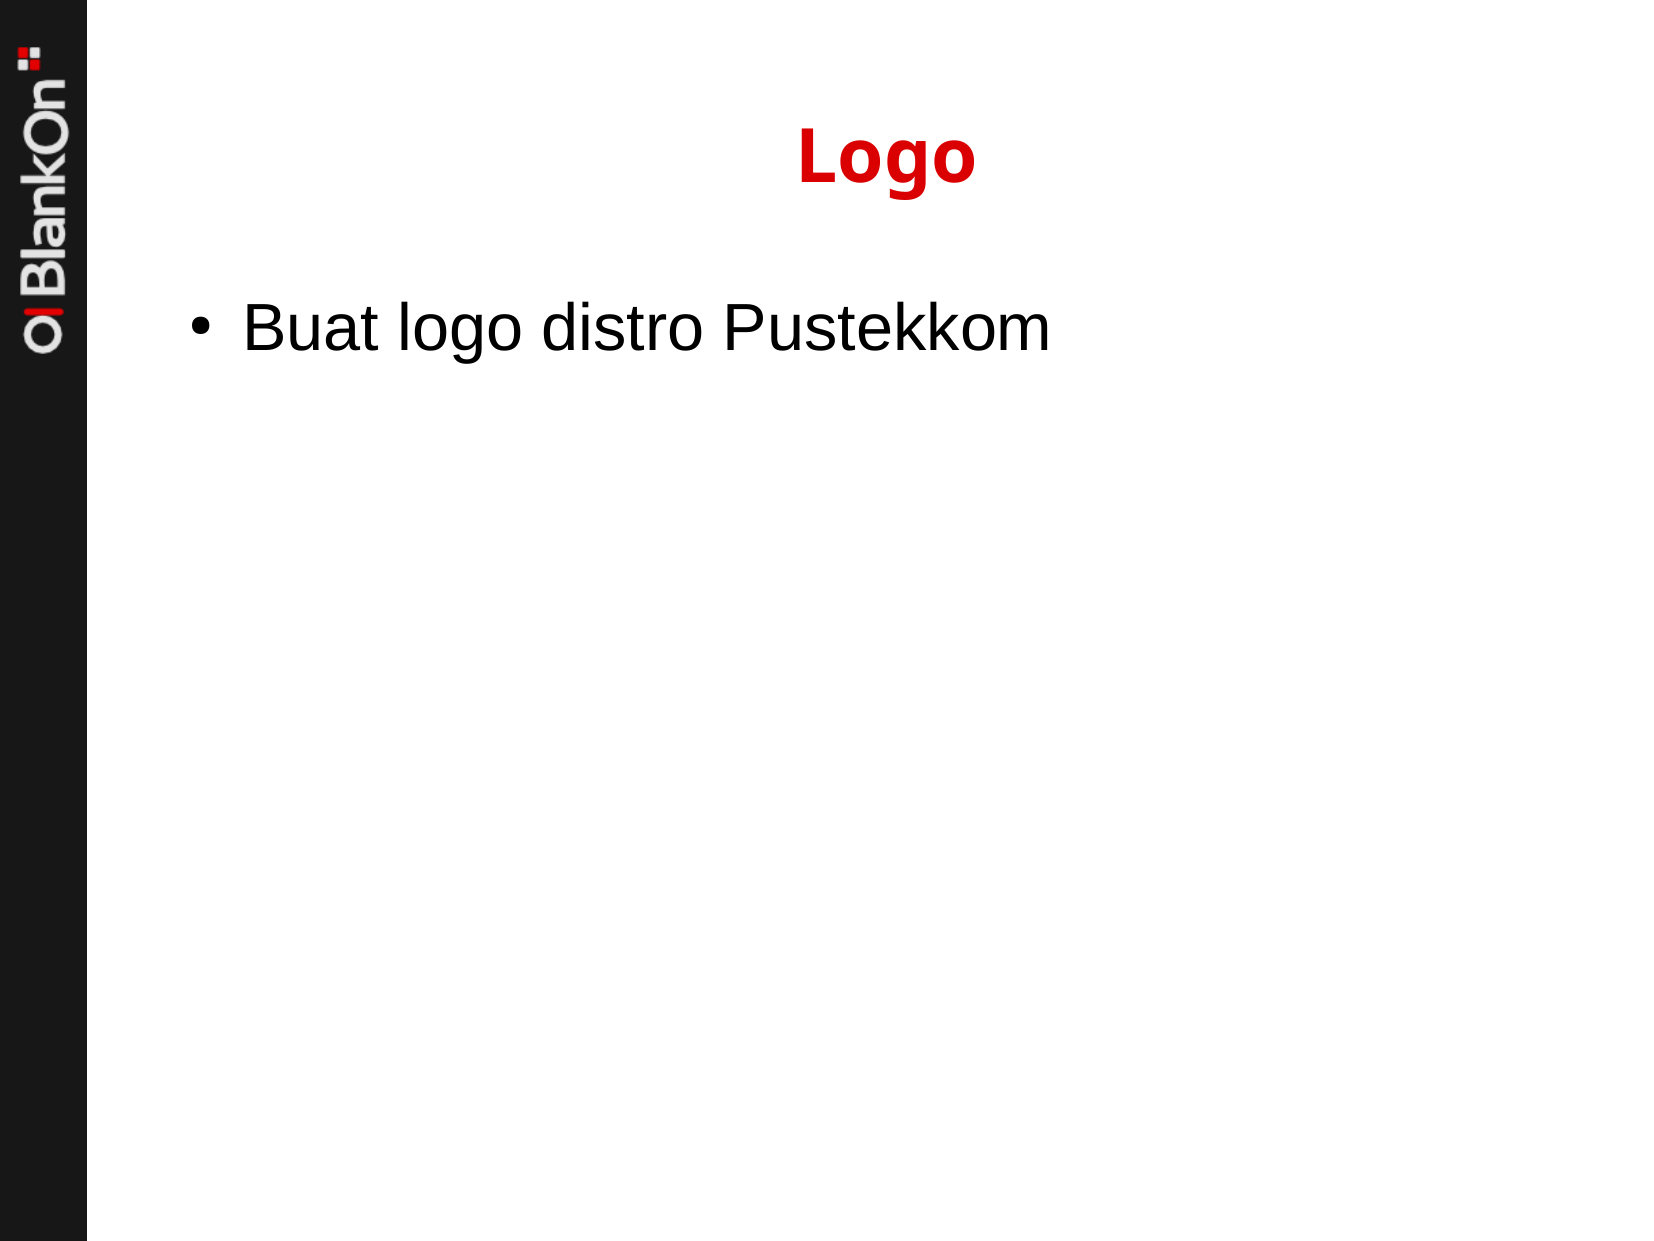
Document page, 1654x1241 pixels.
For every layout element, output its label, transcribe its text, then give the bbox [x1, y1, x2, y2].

picture [0, 0, 87, 1241]
list Buat logo distro Pustekkom [171, 290, 1589, 1182]
title Logo [124, 49, 1613, 257]
